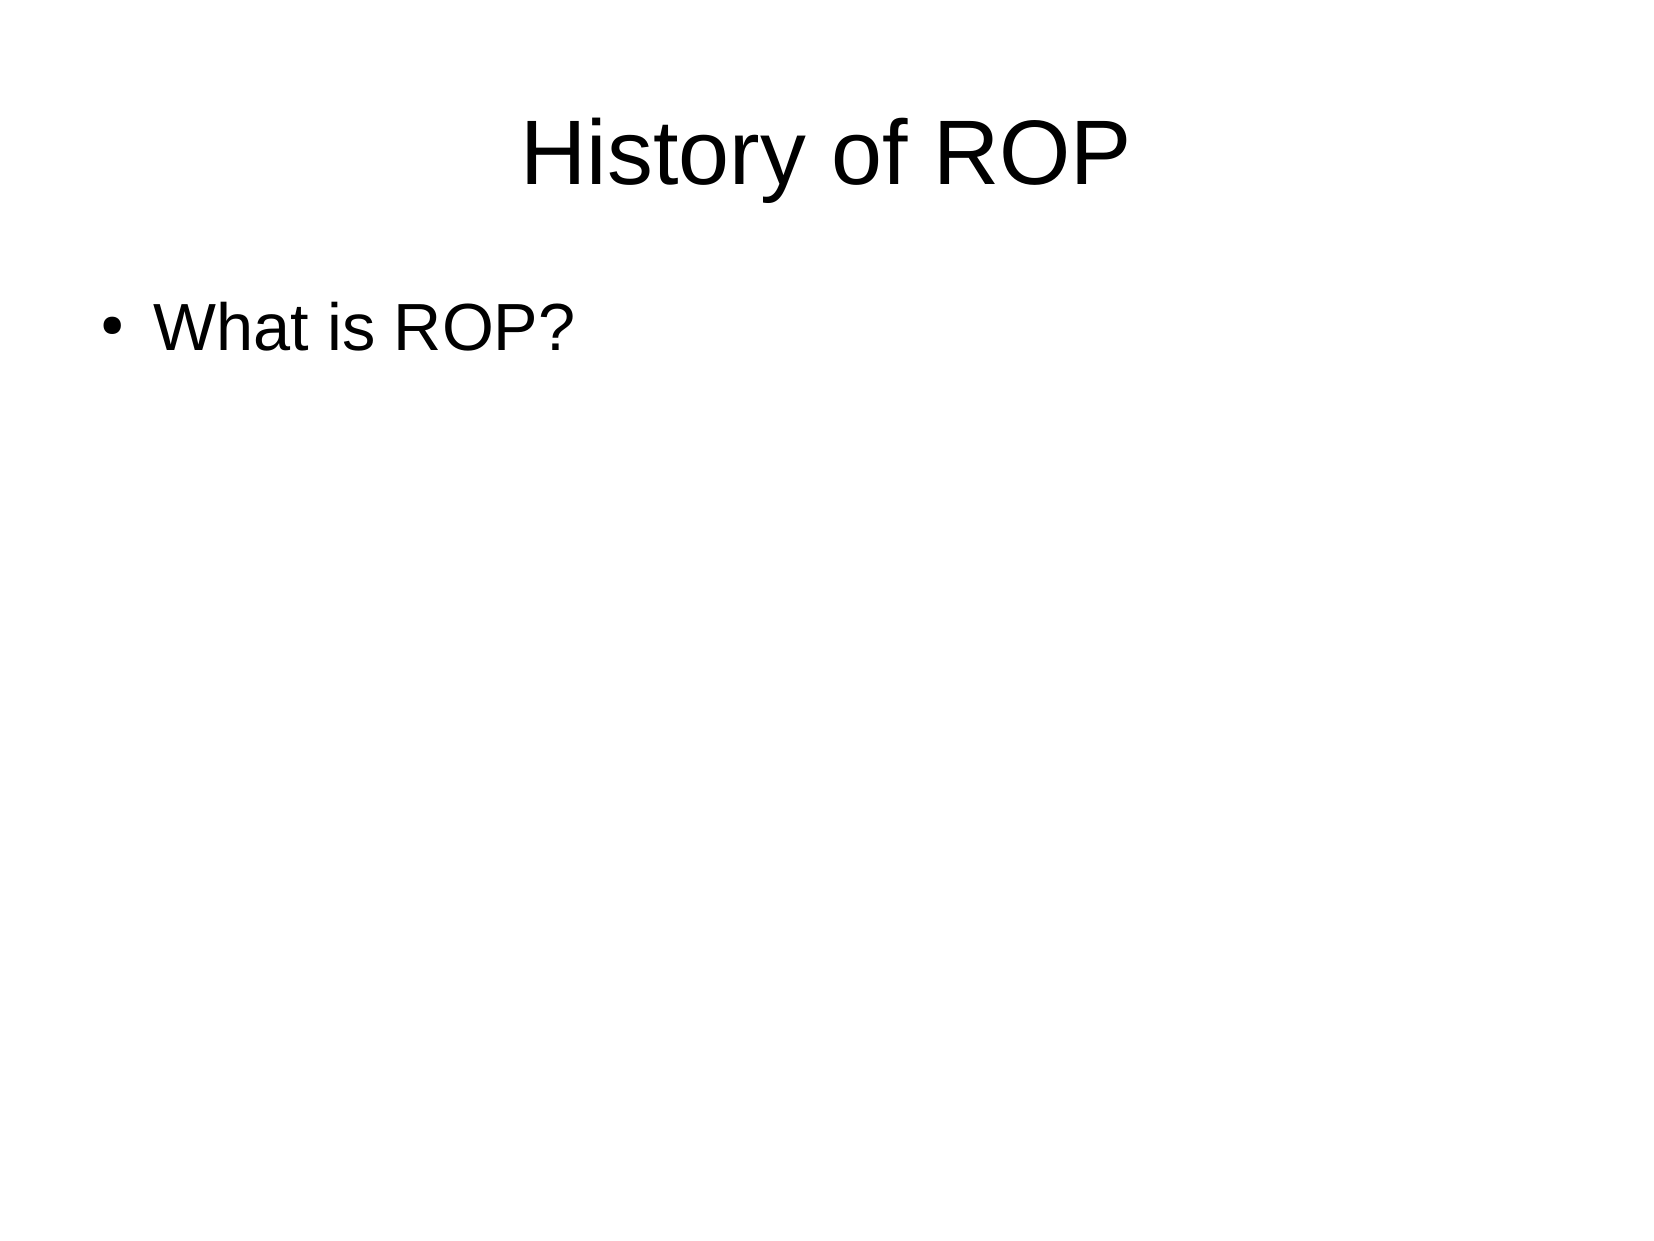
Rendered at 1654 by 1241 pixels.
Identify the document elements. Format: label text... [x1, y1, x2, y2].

title History of ROP [82, 49, 1571, 257]
list What is ROP? [82, 290, 1571, 1010]
